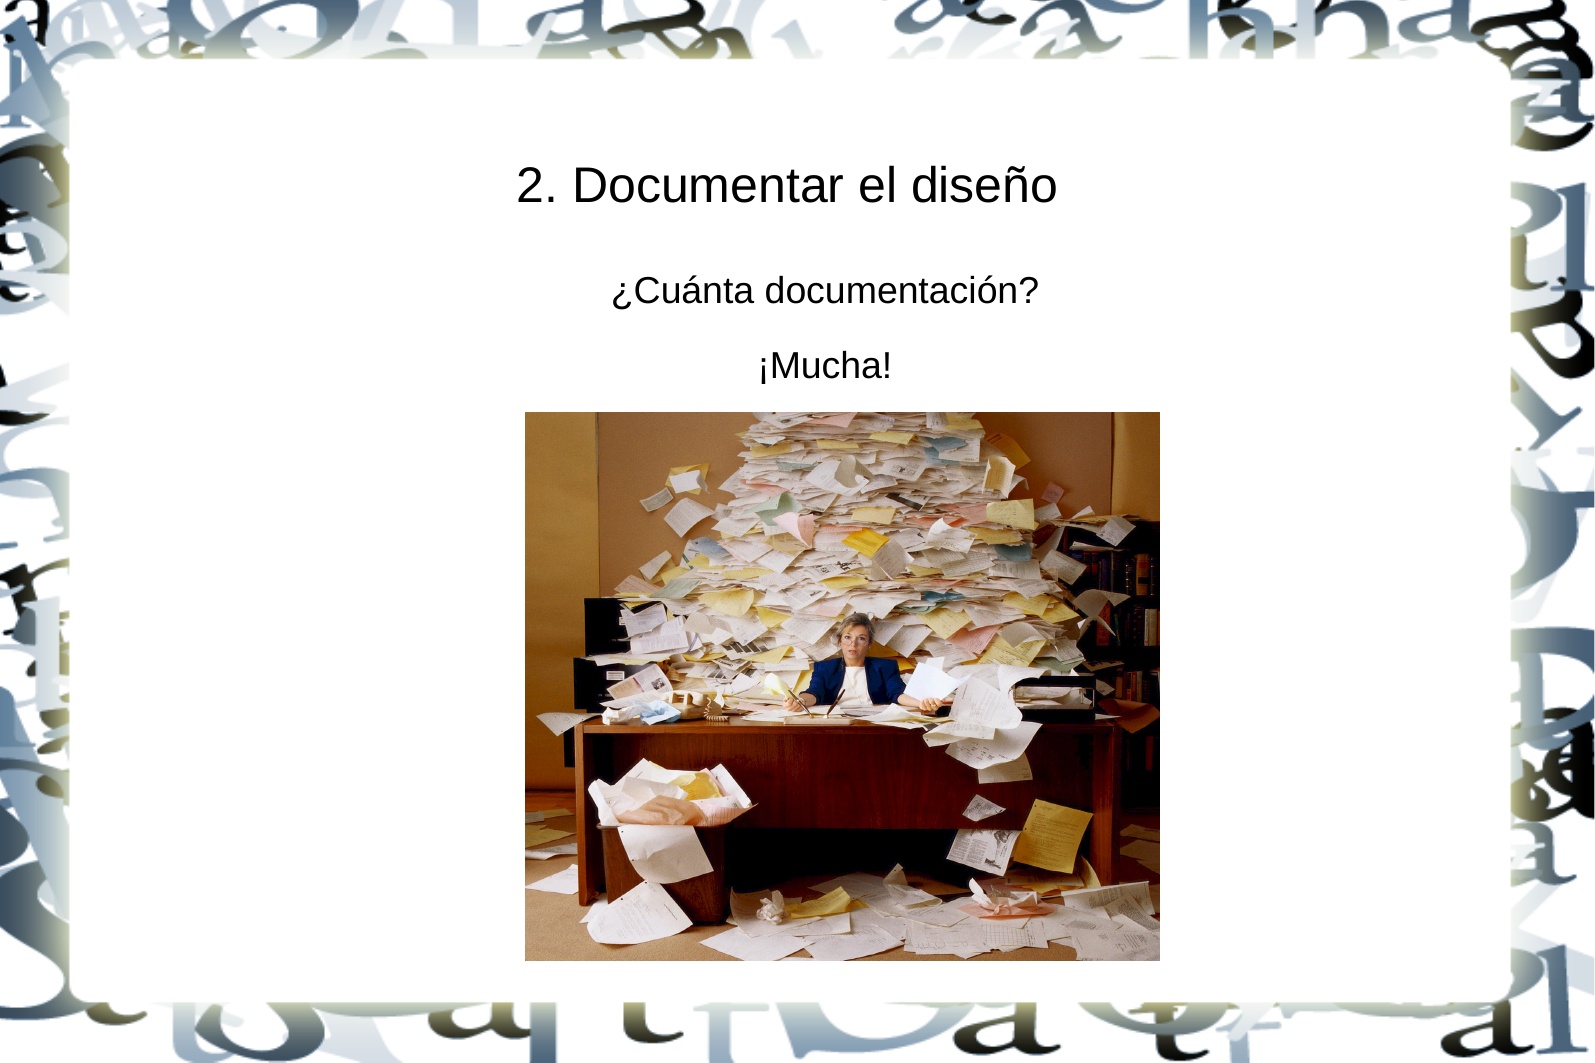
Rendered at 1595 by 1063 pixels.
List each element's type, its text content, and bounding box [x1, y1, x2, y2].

picture [0, 0, 1595, 1063]
text_box ¿Cuánta documentación? [262, 262, 1388, 324]
text_box 2. Documentar el diseño [300, 150, 1276, 227]
text_box ¡Mucha! [262, 337, 1388, 399]
